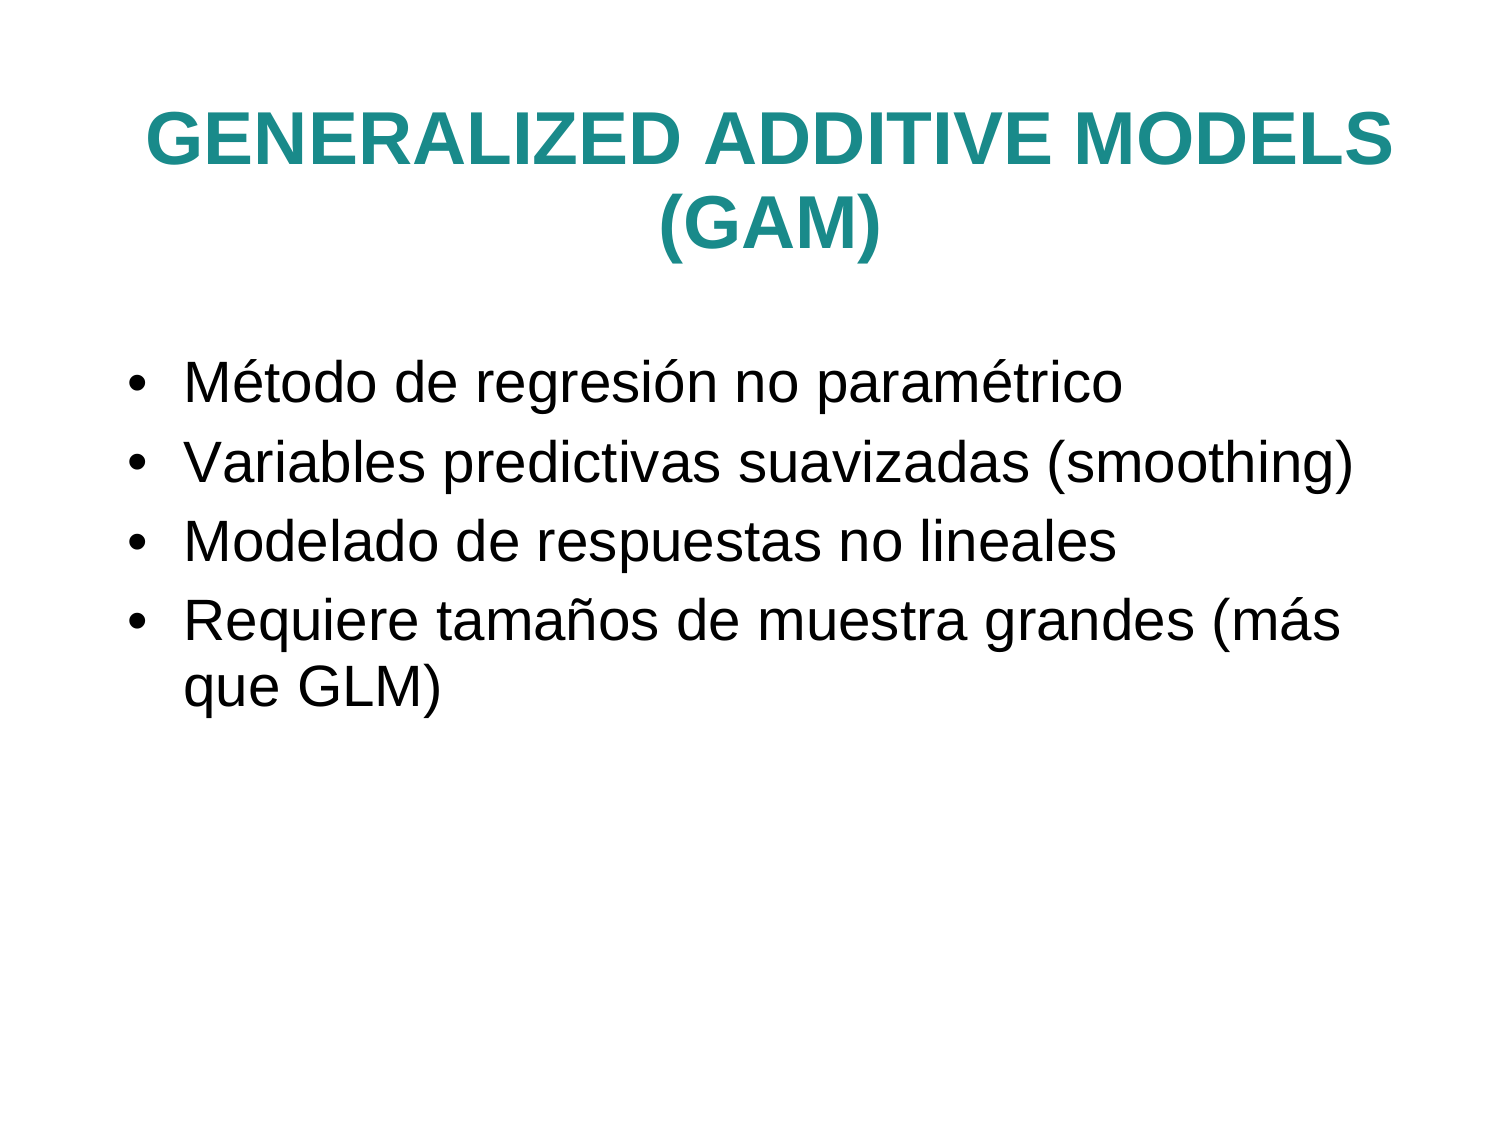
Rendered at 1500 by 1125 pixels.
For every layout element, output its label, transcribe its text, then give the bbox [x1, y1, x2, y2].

title GENERALIZED ADDITIVE MODELS (GAM) [58, 89, 1483, 273]
list Método de regresión no paramétrico Variables predictivas suavizadas (smoothing) Modelado de respuestas no lineales Requiere tamaños de muestra grandes (más que GLM) [112, 342, 1445, 955]
